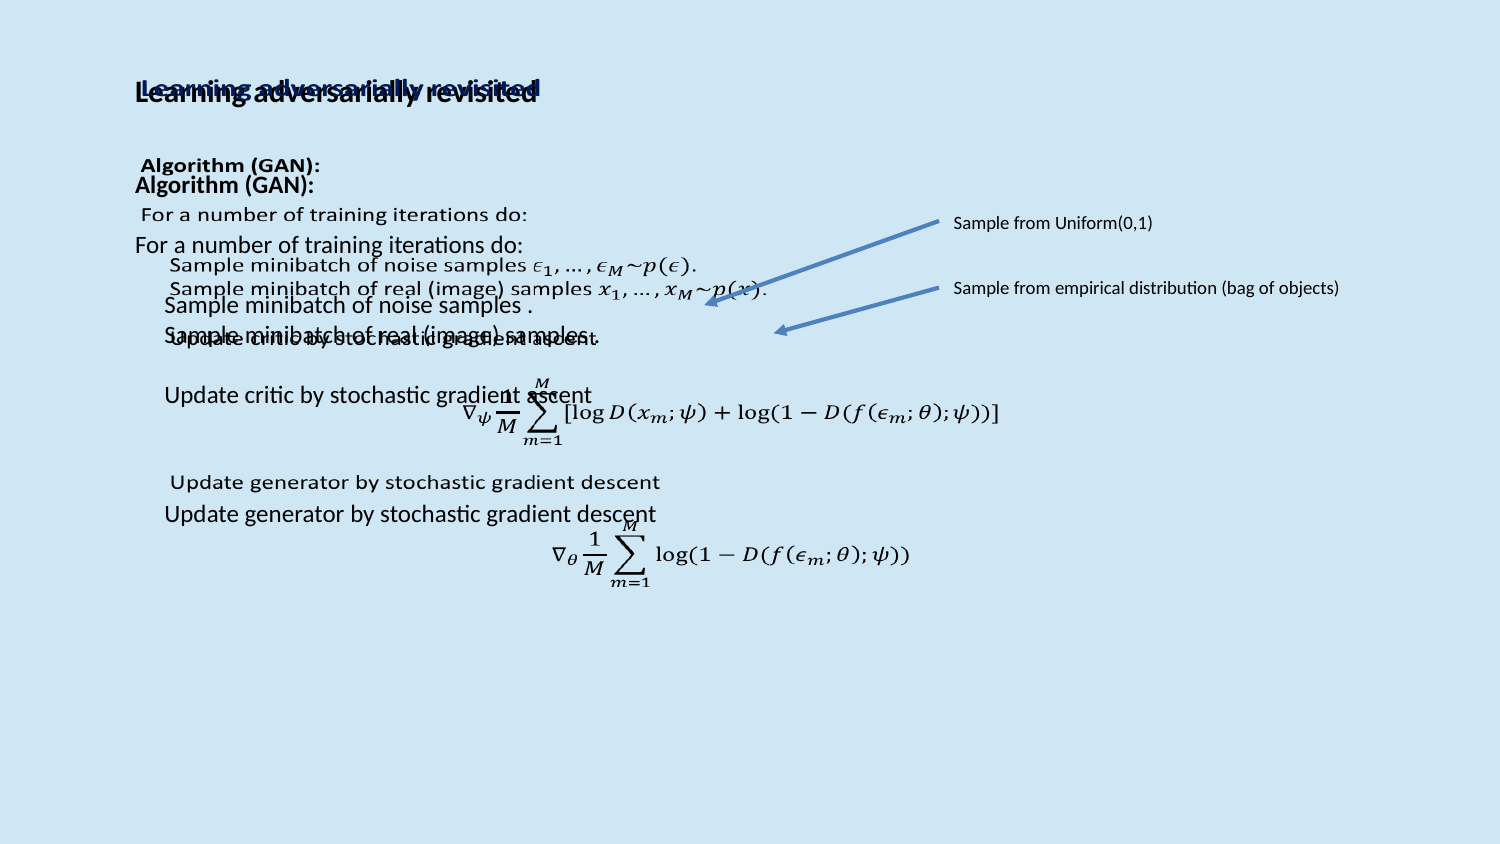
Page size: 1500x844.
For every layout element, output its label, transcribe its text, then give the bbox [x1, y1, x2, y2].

text_box [120, 64, 1364, 712]
text_box Sample from empirical distribution (bag of objects) [938, 268, 1369, 307]
text_box Sample from Uniform(0,1) [938, 203, 1369, 241]
